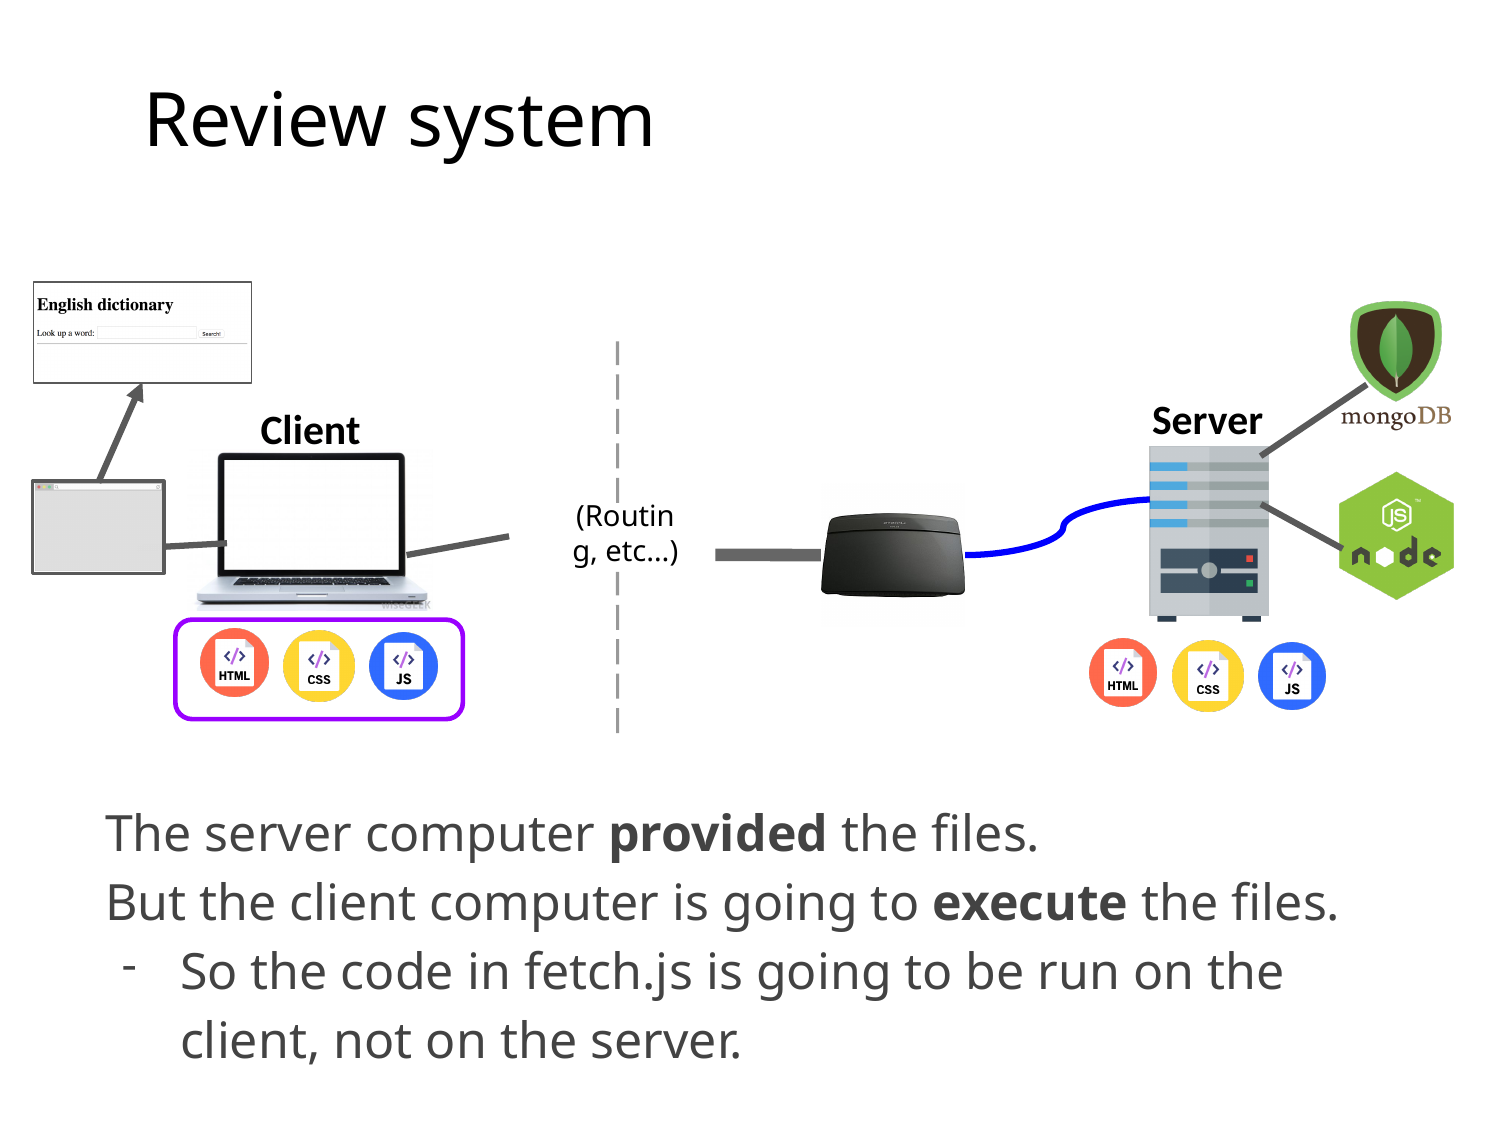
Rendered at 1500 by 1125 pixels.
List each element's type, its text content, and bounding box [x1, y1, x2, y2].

text_box (Routing, etc…) [509, 456, 727, 618]
picture [1089, 638, 1157, 707]
title Review system [128, 56, 1372, 183]
picture [1330, 470, 1462, 602]
picture [283, 630, 355, 702]
picture [1258, 642, 1326, 710]
picture [1172, 640, 1244, 712]
picture [1324, 282, 1468, 450]
text_box Server [1085, 361, 1331, 475]
text_box Client [188, 371, 434, 484]
picture [821, 483, 965, 627]
picture [34, 482, 163, 572]
picture [187, 449, 433, 611]
picture [369, 632, 438, 700]
picture [1114, 475, 1302, 630]
list The server computer provided the files. But the client computer is going to execute the files. So the code in fetch.js is going to be run on the client, not on the server. [89, 777, 1411, 1103]
picture [200, 628, 269, 697]
picture [34, 282, 251, 383]
